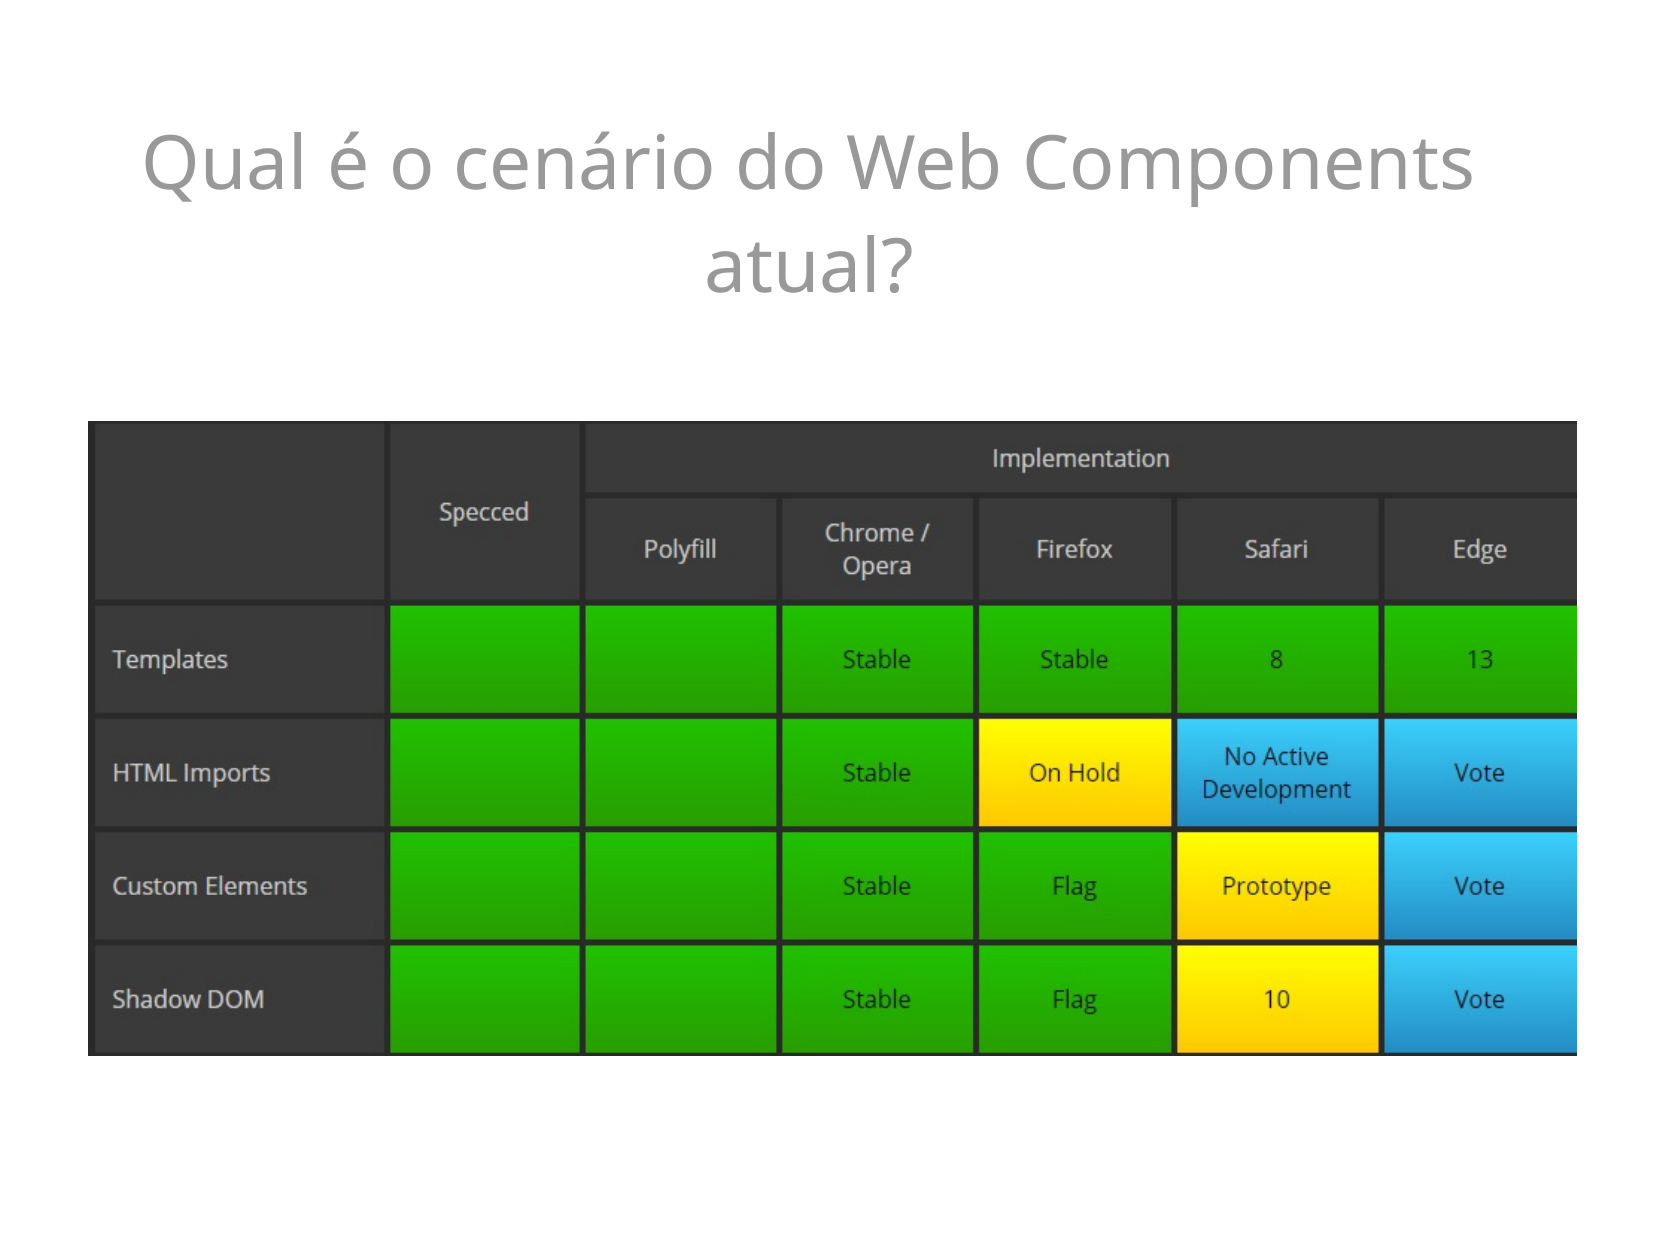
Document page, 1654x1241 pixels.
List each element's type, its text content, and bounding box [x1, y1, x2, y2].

picture [88, 421, 1577, 1056]
title Qual é o cenário do Web Components atual? [47, 108, 1571, 316]
